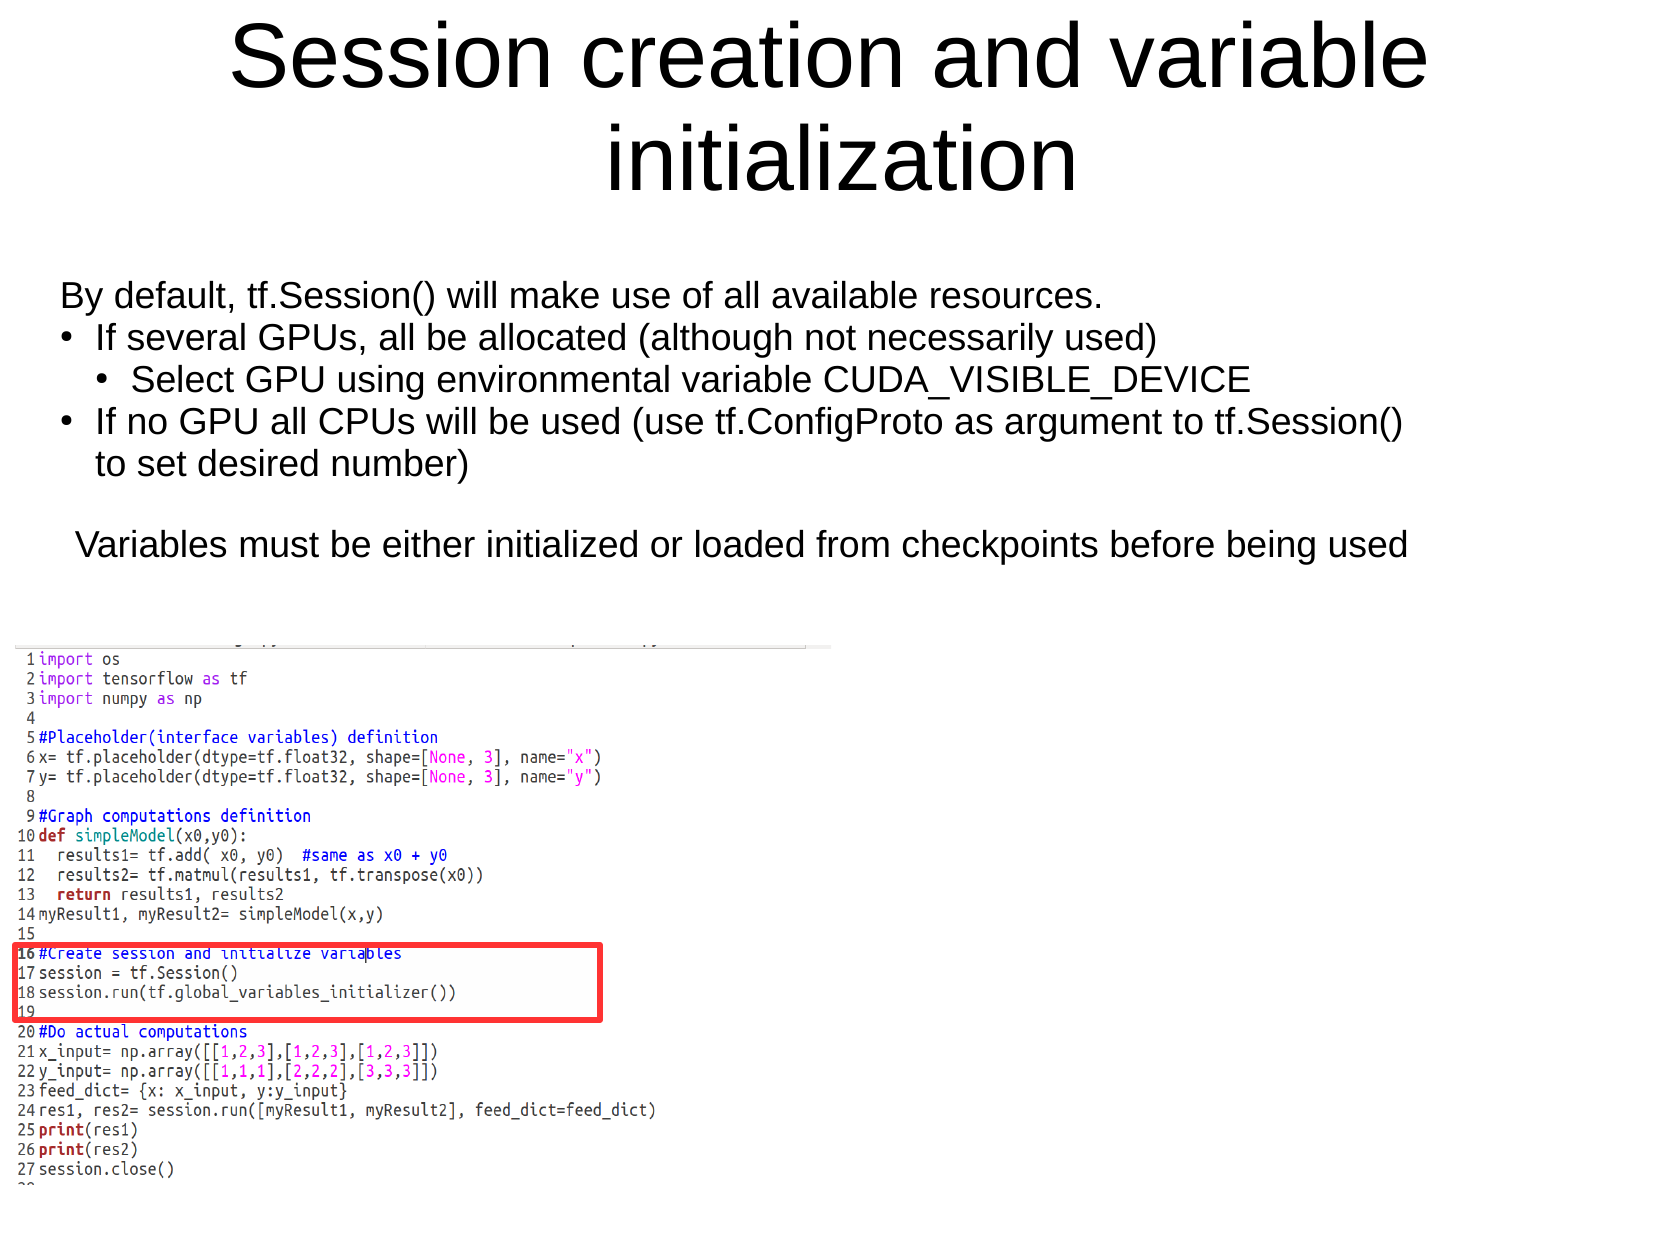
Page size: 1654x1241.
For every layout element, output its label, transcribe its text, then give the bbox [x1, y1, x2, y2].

text_box By default, tf.Session() will make use of all available resources. If several GPUs, all be allocated (although not necessarily used) Select GPU using environmental variable CUDA_VISIBLE_DEVICE If no GPU all CPUs will be used (use tf.ConfigProto as argument to tf.Session() to set desired number) [45, 267, 1456, 601]
picture [15, 645, 832, 1185]
title Session creation and variable initialization [30, 4, 1654, 211]
text_box [15, 945, 601, 1021]
text_box Variables must be either initialized or loaded from checkpoints before being used [60, 516, 1441, 616]
